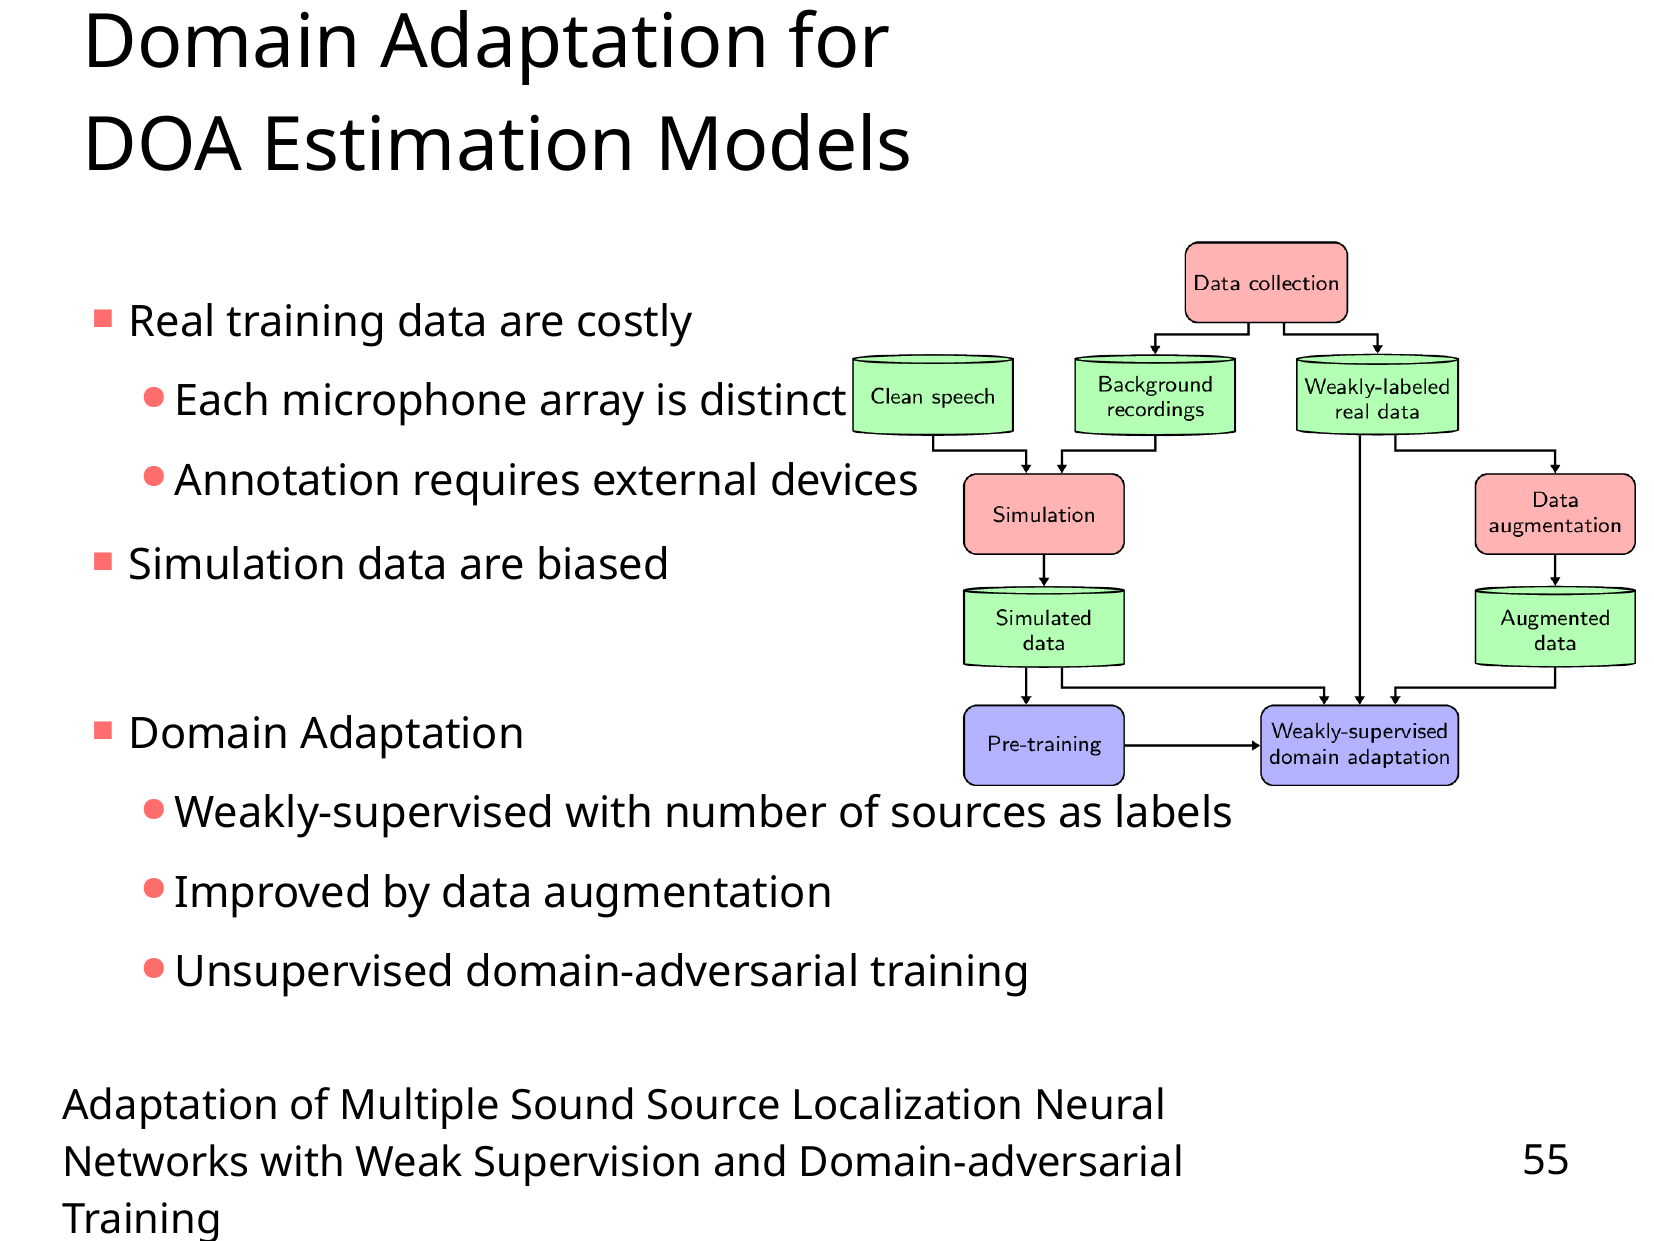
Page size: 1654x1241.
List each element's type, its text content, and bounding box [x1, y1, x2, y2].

list Real training data are costly Each microphone array is distinct Annotation requires external devices Simulation data are biased Domain Adaptation Weakly-supervised with number of sources as labels Improved by data augmentation Unsupervised domain-adversarial training [82, 290, 1288, 1004]
title Domain Adaptation for DOA Estimation Models [82, 0, 1571, 184]
text_box Adaptation of Multiple Sound Source Localization Neural Networks with Weak Supervision and Domain-adversarial Training He et al., ICASSP 2019 [47, 1067, 1359, 1241]
picture [844, 241, 1636, 786]
